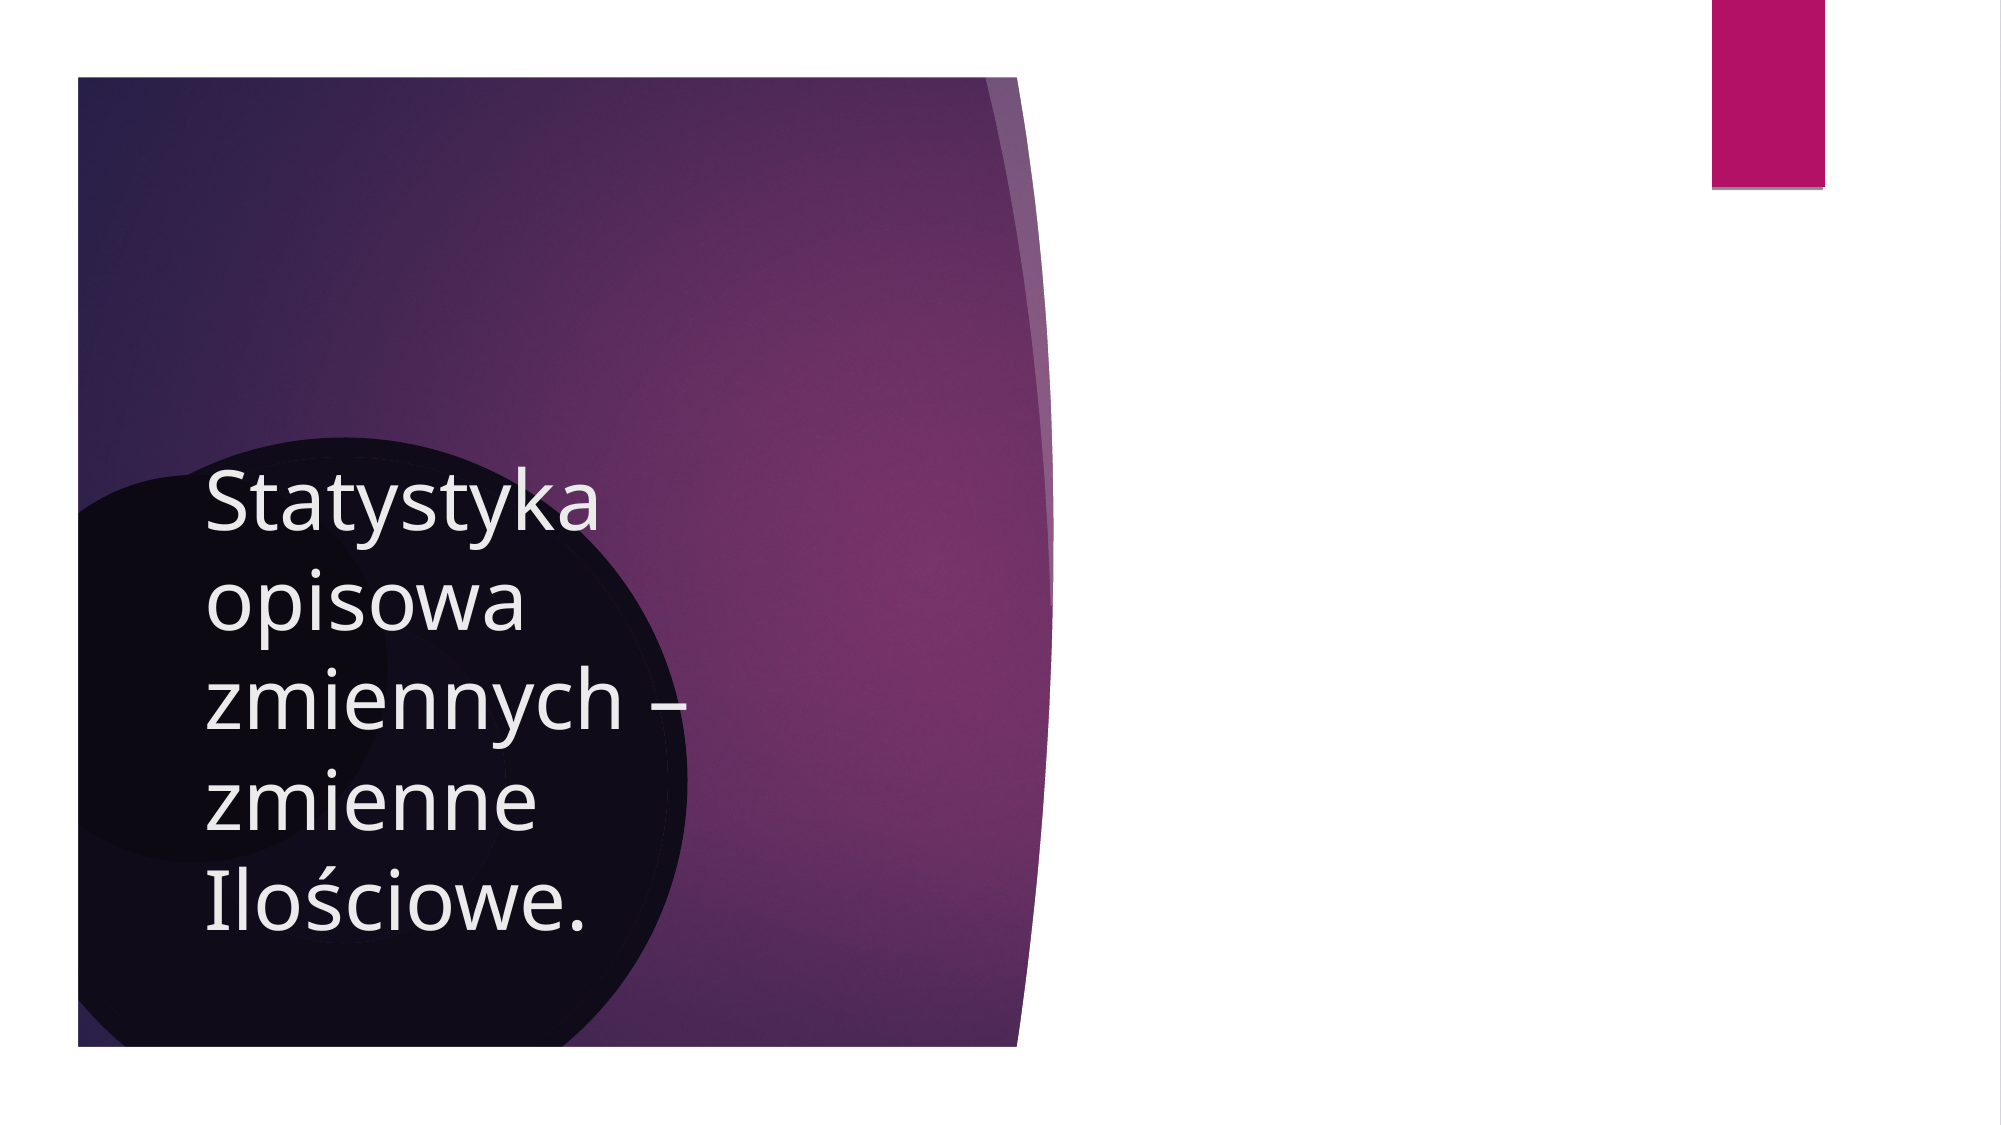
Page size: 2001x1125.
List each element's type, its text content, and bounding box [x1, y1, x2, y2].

title Statystyka opisowa zmiennych – zmienne Ilościowe. [189, 439, 904, 814]
